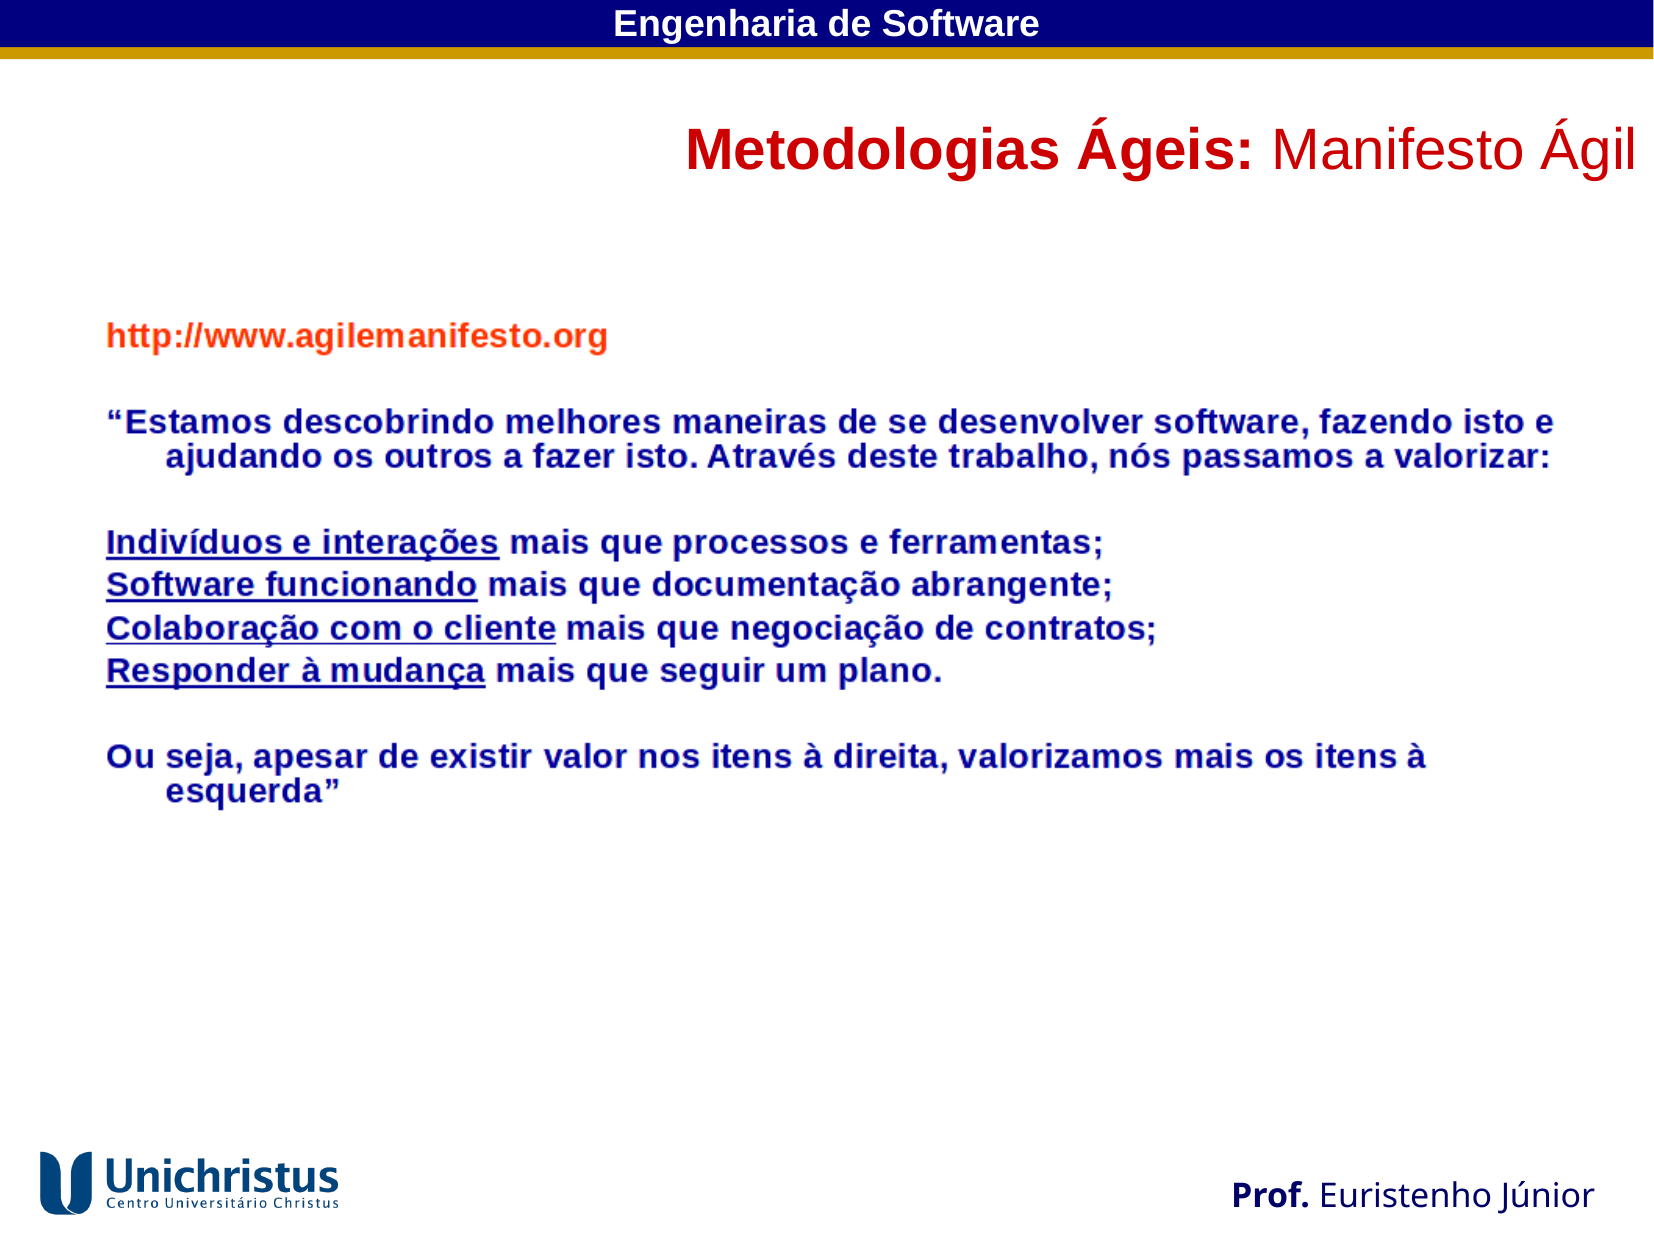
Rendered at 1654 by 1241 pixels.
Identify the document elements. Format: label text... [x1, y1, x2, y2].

text_box Prof. Euristenho Júnior [1216, 1163, 1654, 1224]
picture [35, 1148, 343, 1217]
picture [89, 307, 1571, 812]
text_box [0, 48, 1654, 60]
text_box Metodologias Ágeis: Manifesto Ágil [670, 109, 1654, 189]
text_box Engenharia de Software [0, 0, 1654, 48]
